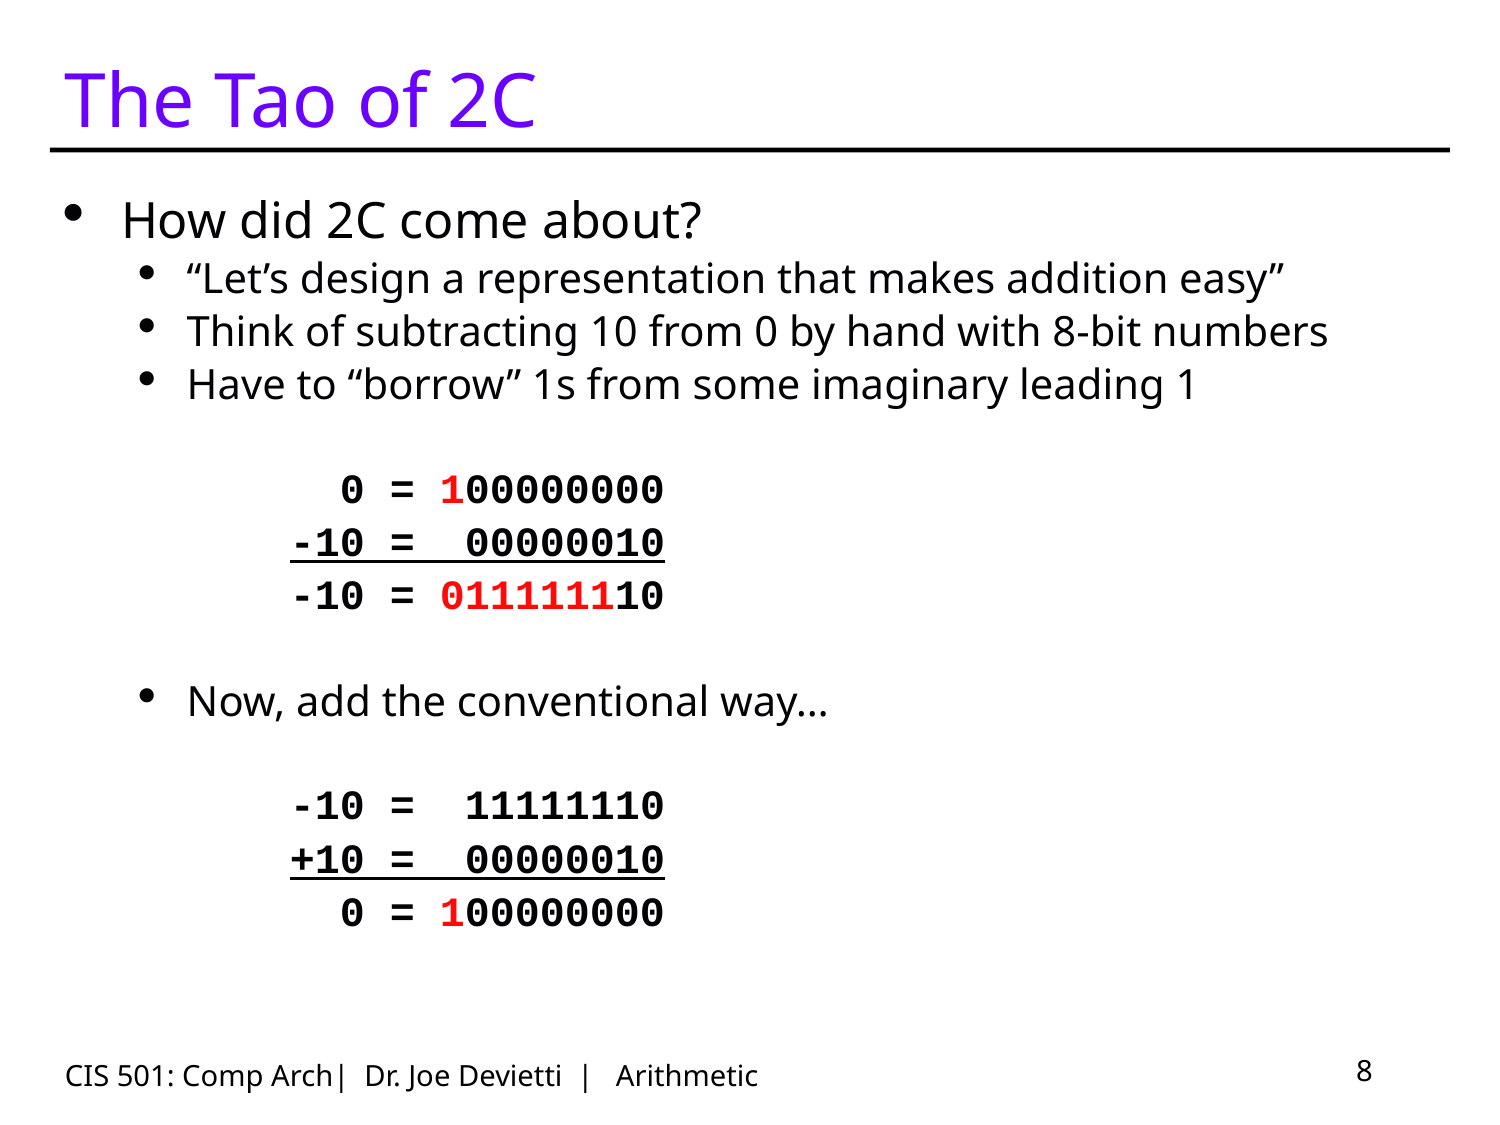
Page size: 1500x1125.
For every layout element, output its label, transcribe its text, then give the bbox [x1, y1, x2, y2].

text_box How did 2C come about? “Let’s design a representation that makes addition easy” Think of subtracting 10 from 0 by hand with 8-bit numbers Have to “borrow” 1s from some imaginary leading 1 0 = 100000000 -10 = 00000010 -10 = 011111110 Now, add the conventional way… -10 = 11111110 +10 = 00000010 0 = 100000000 [49, 187, 1450, 1025]
text_box <number> [1074, 1049, 1388, 1100]
text_box CIS 501: Comp Arch| Dr. Joe Devietti | Arithmetic [49, 1049, 988, 1100]
text_box The Tao of 2C [49, 37, 1363, 150]
